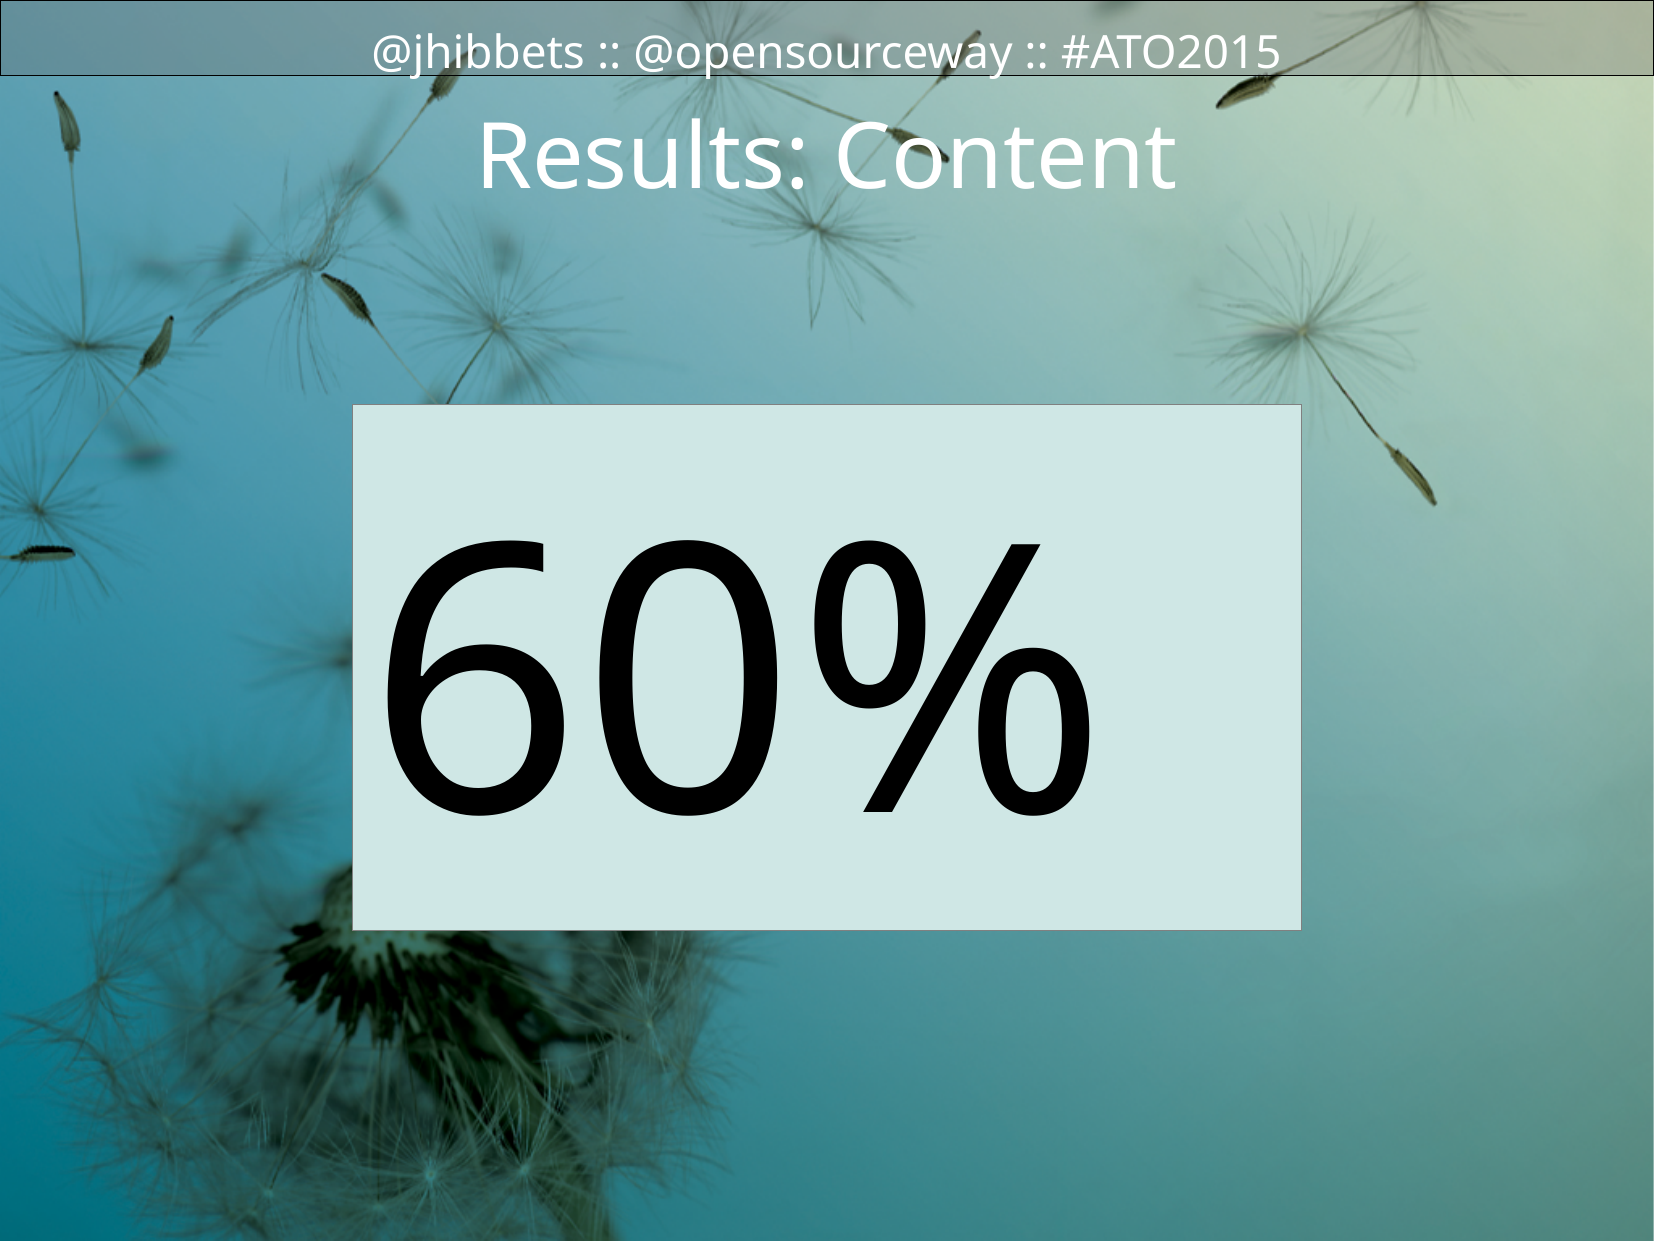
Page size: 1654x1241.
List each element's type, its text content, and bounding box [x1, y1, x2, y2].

text_box 60% [352, 404, 1302, 795]
title Results: Content [82, 49, 1571, 257]
picture [0, 76, 1654, 1241]
